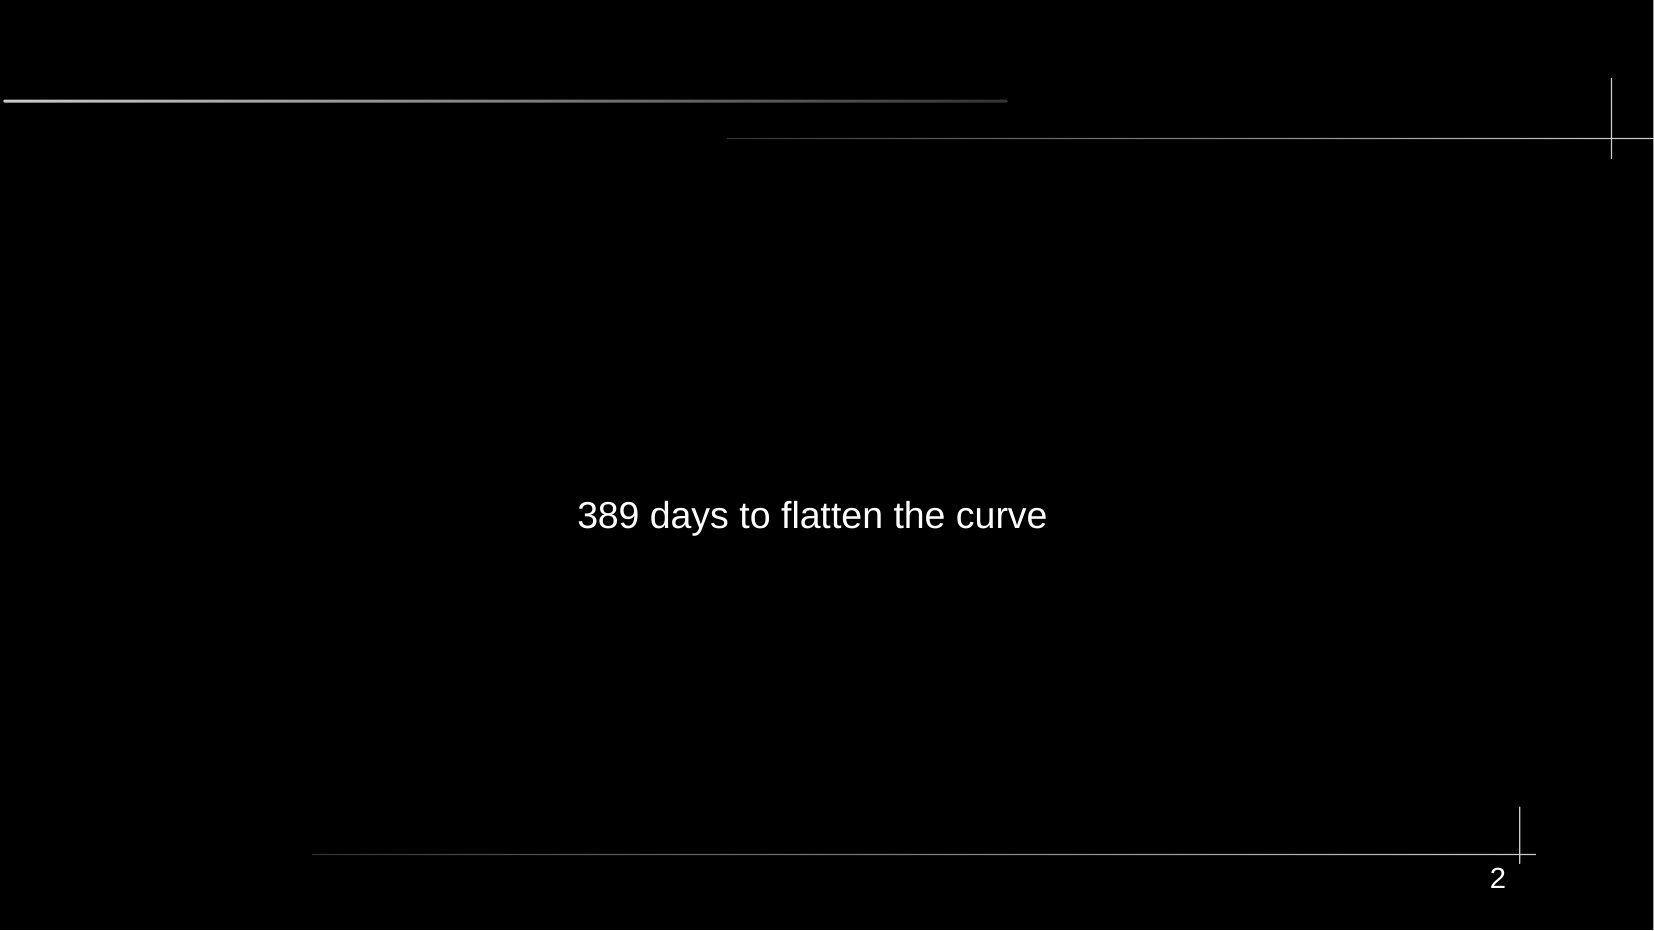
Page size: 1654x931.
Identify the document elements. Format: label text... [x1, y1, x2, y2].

text_box 389 days to flatten the curve [562, 487, 1088, 563]
